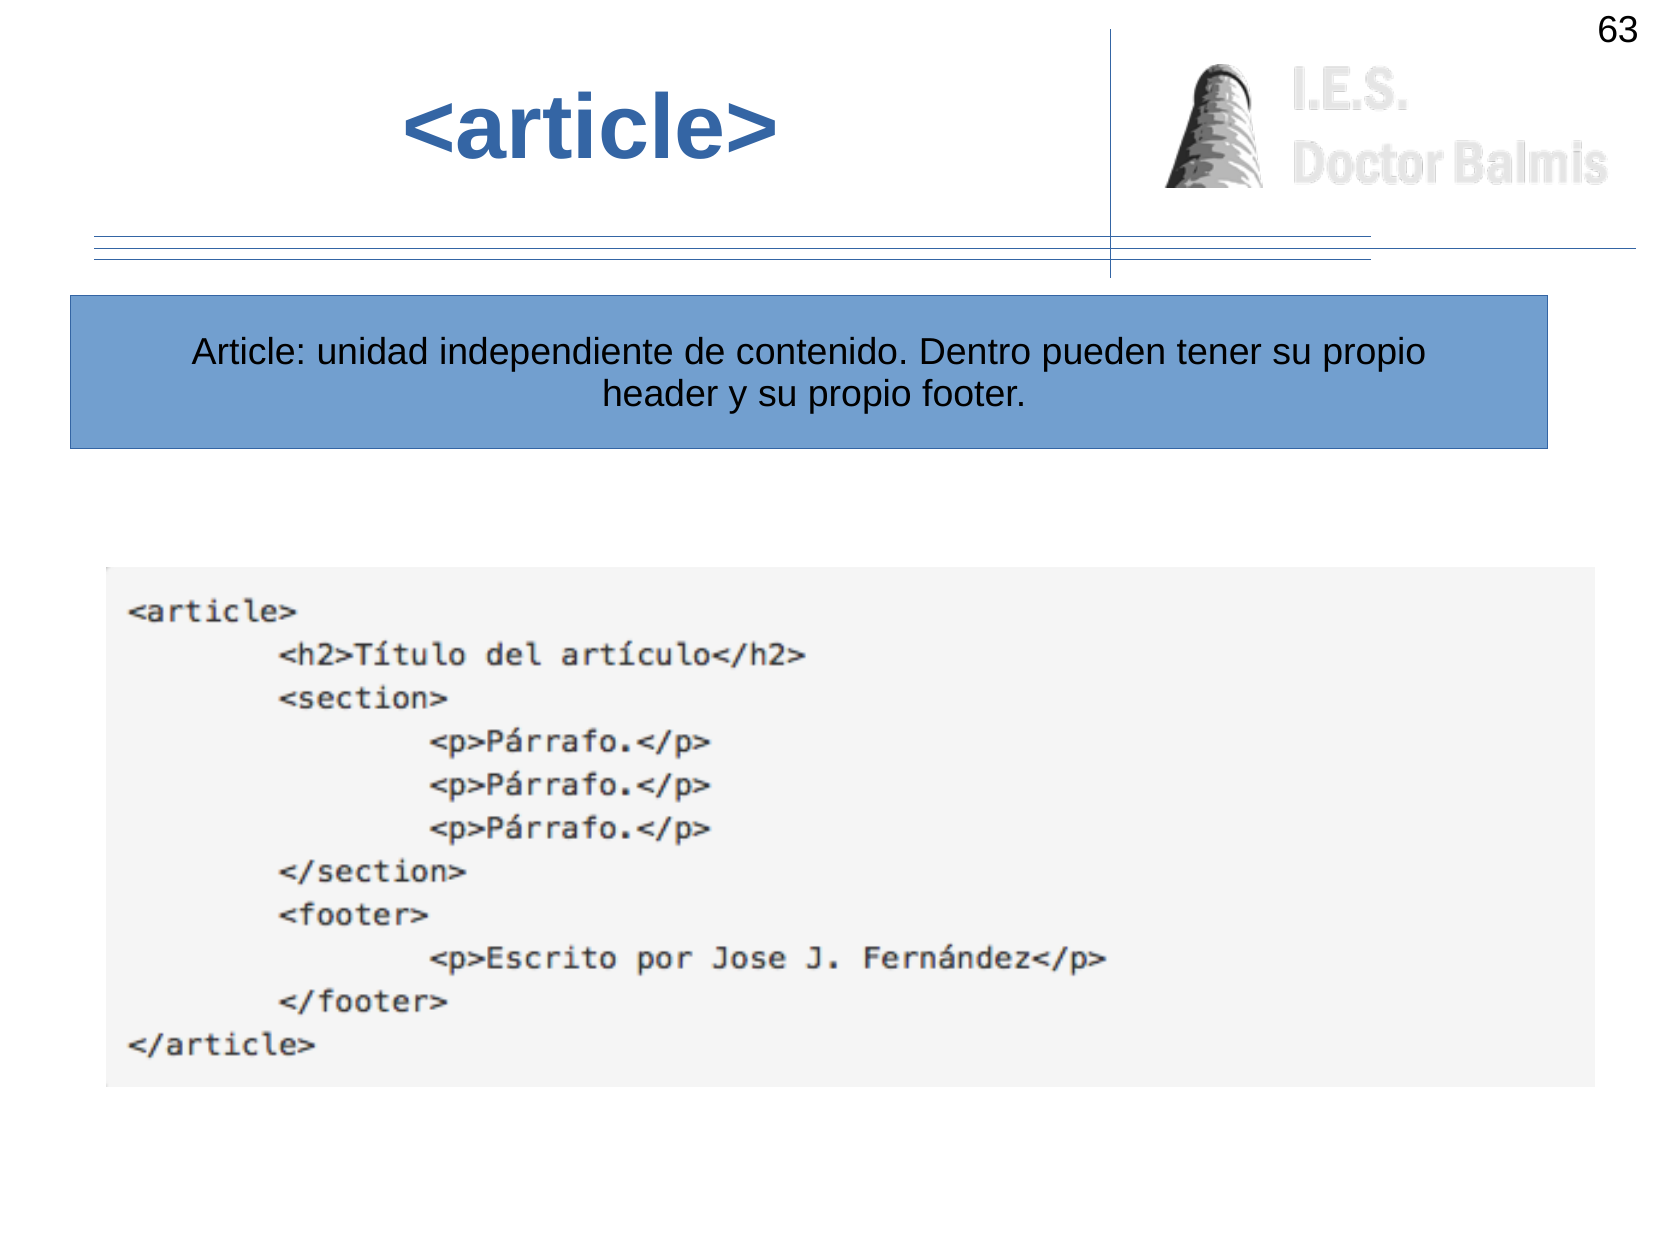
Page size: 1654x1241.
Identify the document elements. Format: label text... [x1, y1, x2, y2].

picture [1133, 64, 1619, 188]
text_box Article: unidad independiente de contenido. Dentro pueden tener su propio header y su propio footer. [70, 295, 1548, 449]
title <article> [118, 23, 1063, 231]
picture [106, 567, 1595, 1087]
